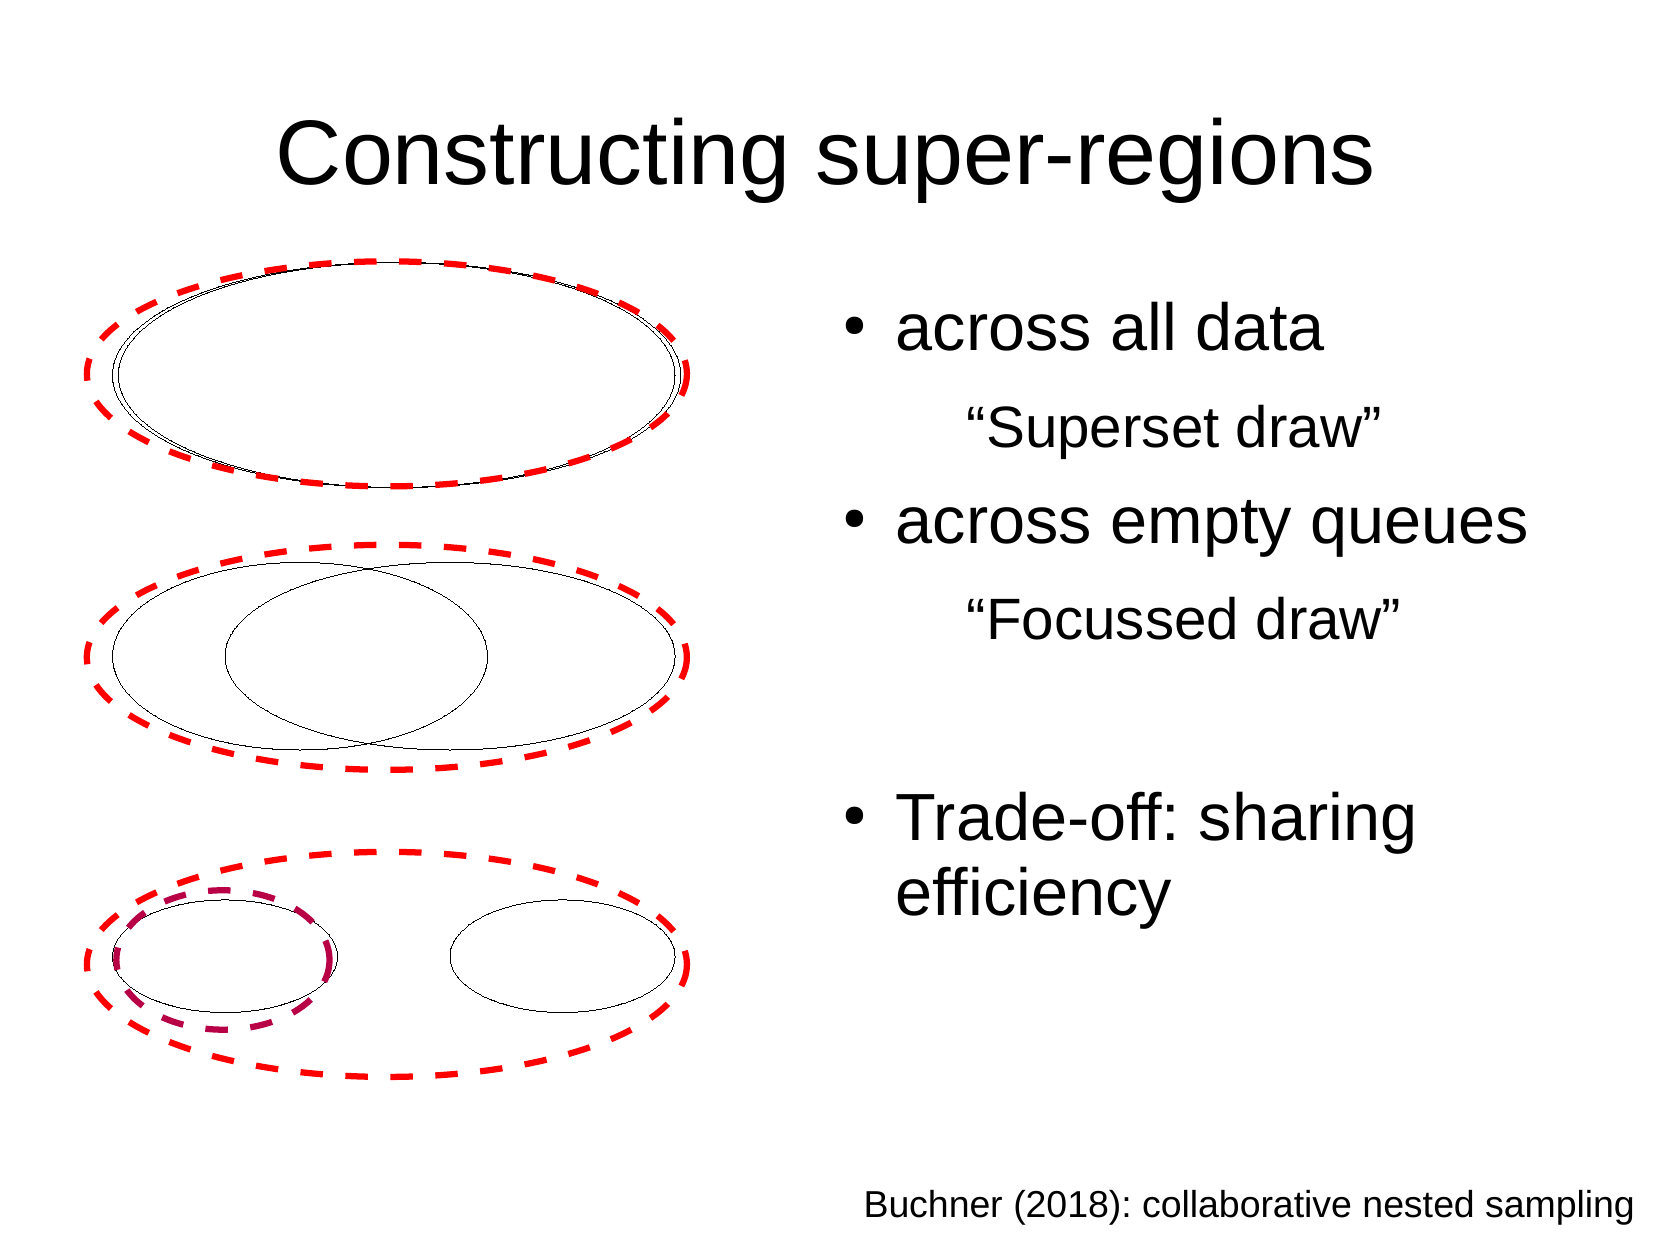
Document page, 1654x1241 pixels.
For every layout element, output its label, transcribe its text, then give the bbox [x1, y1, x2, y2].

text_box Buchner (2018): collaborative nested sampling [848, 1176, 1654, 1241]
list across all data “Superset draw” across empty queues “Focussed draw” Trade-off: sharing efficiency [825, 290, 1571, 1133]
title Constructing super-regions [82, 49, 1571, 257]
